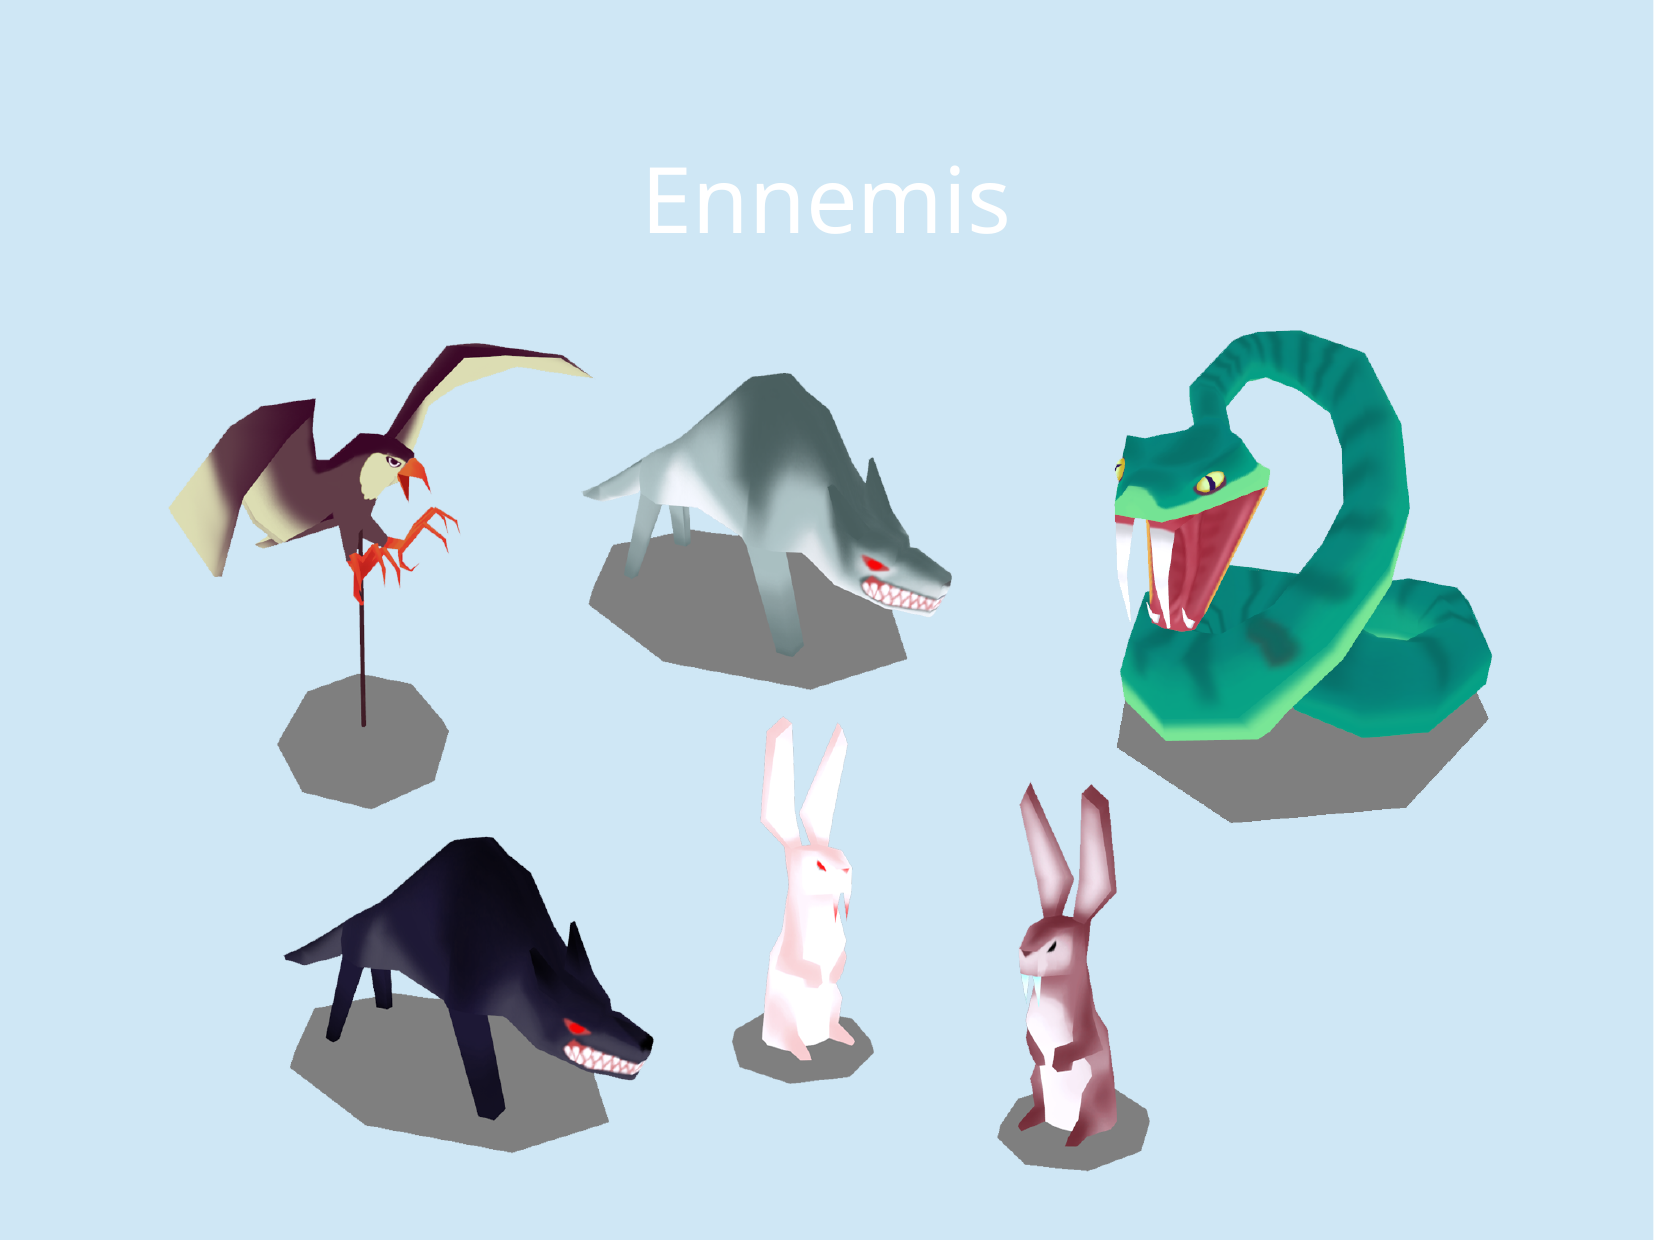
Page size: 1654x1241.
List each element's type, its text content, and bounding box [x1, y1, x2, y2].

title Ennemis [82, 94, 1571, 302]
picture [124, 301, 1530, 1193]
